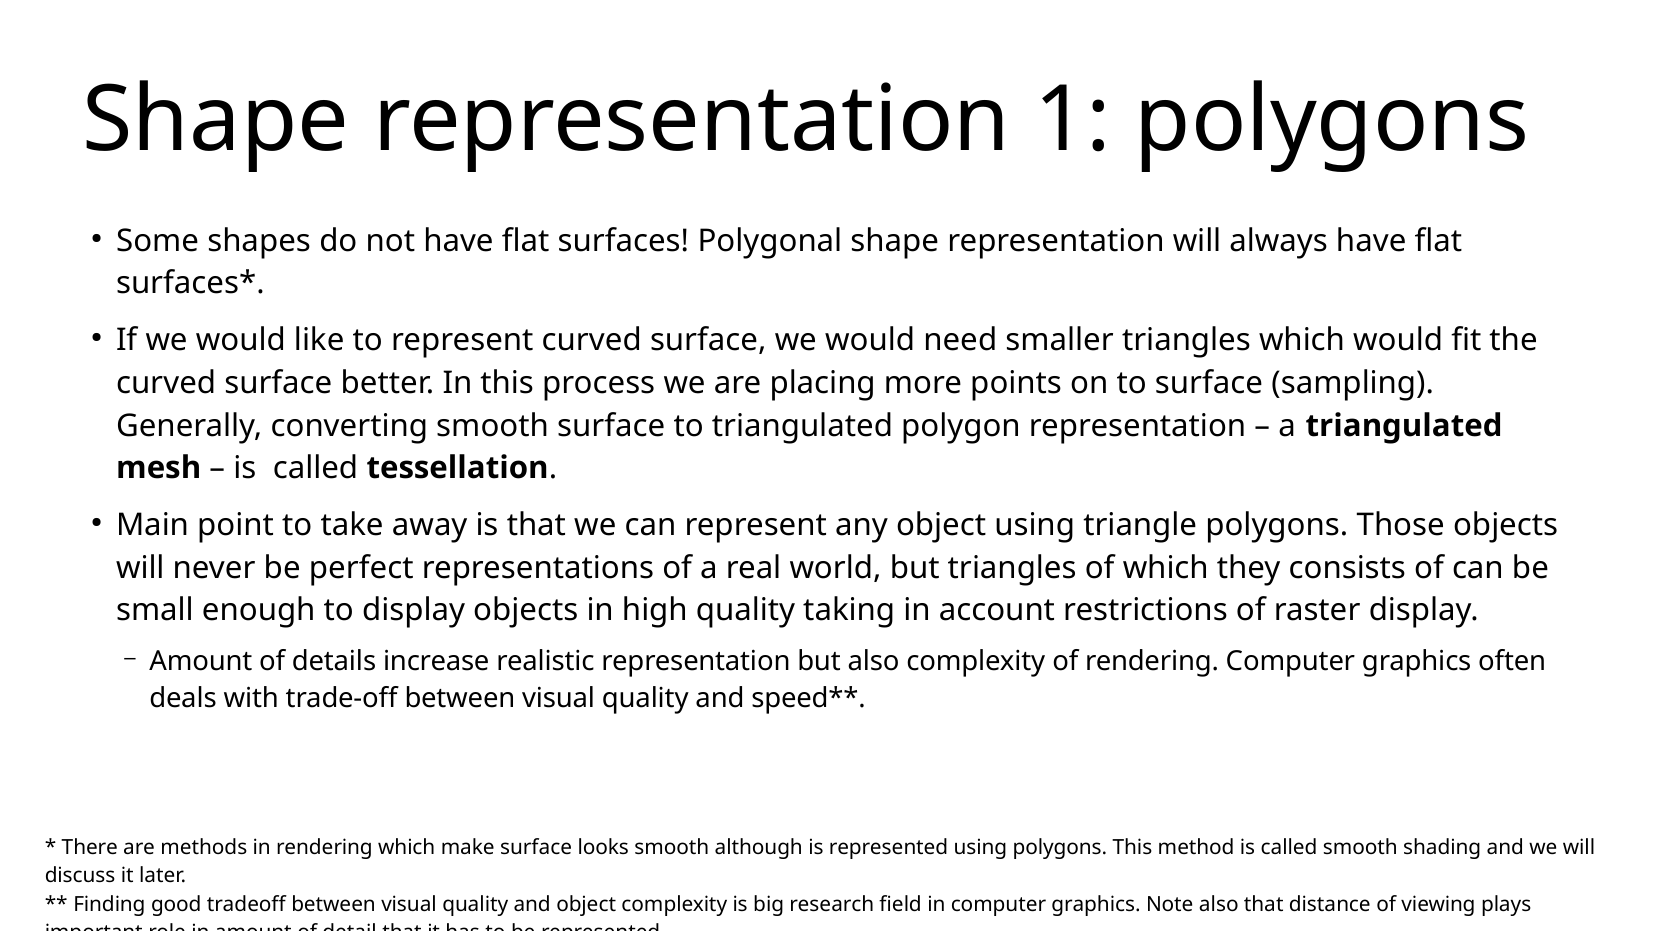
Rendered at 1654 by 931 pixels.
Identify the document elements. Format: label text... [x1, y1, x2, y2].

list Some shapes do not have flat surfaces! Polygonal shape representation will always have flat surfaces*. If we would like to represent curved surface, we would need smaller triangles which would fit the curved surface better. In this process we are placing more points on to surface (sampling). Generally, converting smooth surface to triangulated polygon representation – a triangulated mesh – is called tessellation. Main point to take away is that we can represent any object using triangle polygons. Those objects will never be perfect representations of a real world, but triangles of which they consists of can be small enough to display objects in high quality taking in account restrictions of raster display. Amount of details increase realistic representation but also complexity of rendering. Computer graphics often deals with trade-off between visual quality and speed**. [82, 217, 1571, 758]
text_box * There are methods in rendering which make surface looks smooth although is represented using polygons. This method is called smooth shading and we will discuss it later. ** Finding good tradeoff between visual quality and object complexity is big research field in computer graphics. Note also that distance of viewing plays important role in amount of detail that it has to be represented. [30, 825, 1621, 931]
title Shape representation 1: polygons [82, 37, 1571, 193]
